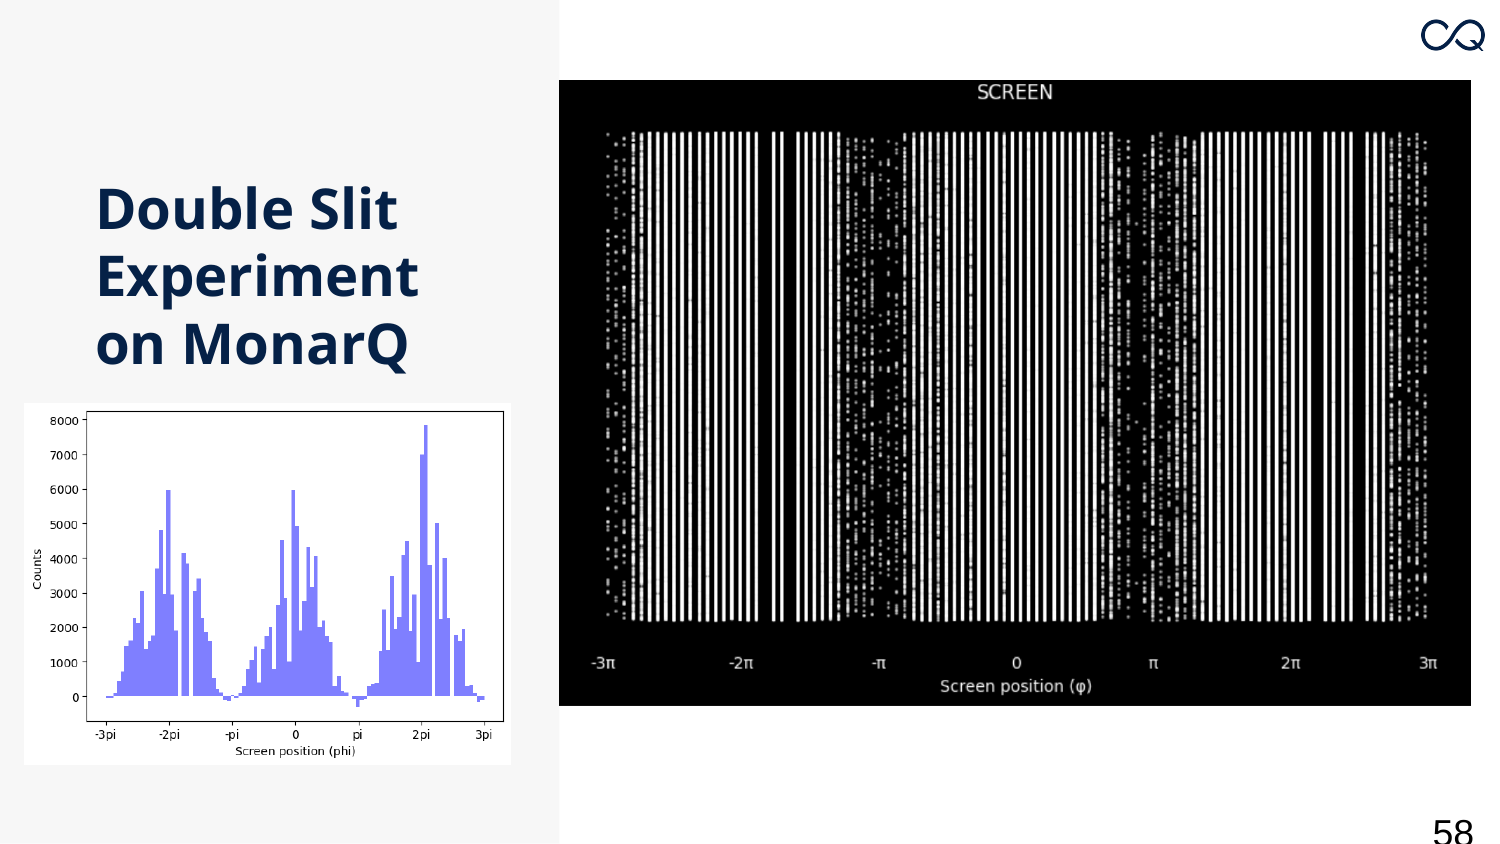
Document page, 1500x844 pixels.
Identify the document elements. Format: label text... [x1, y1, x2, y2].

title Double Slit Experiment on MonarQ [79, 157, 489, 379]
picture [1421, 19, 1485, 51]
picture [24, 403, 511, 765]
picture [559, 80, 1471, 706]
